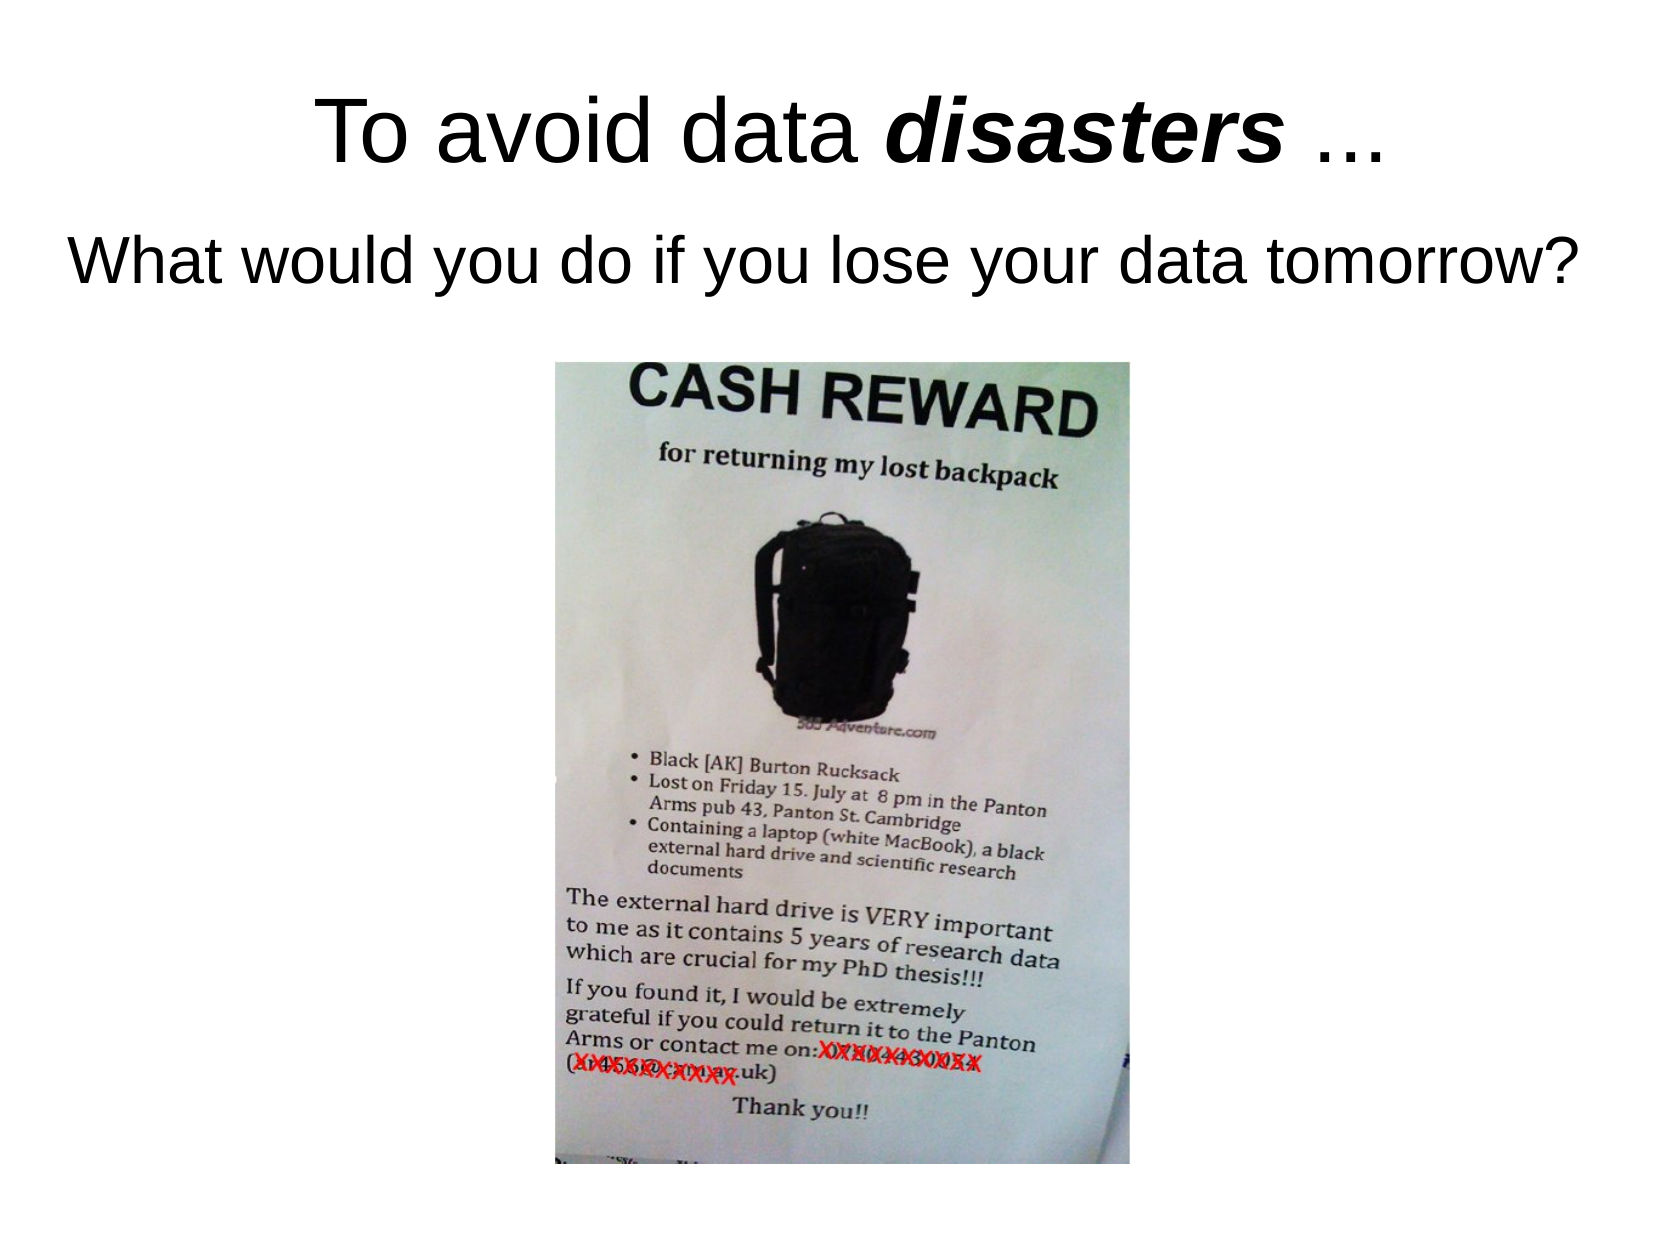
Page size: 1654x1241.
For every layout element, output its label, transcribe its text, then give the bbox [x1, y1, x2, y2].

title To avoid data disasters ... [225, 53, 1478, 208]
text_box What would you do if you lose your data tomorrow? [52, 215, 1654, 324]
picture [554, 361, 1131, 1164]
